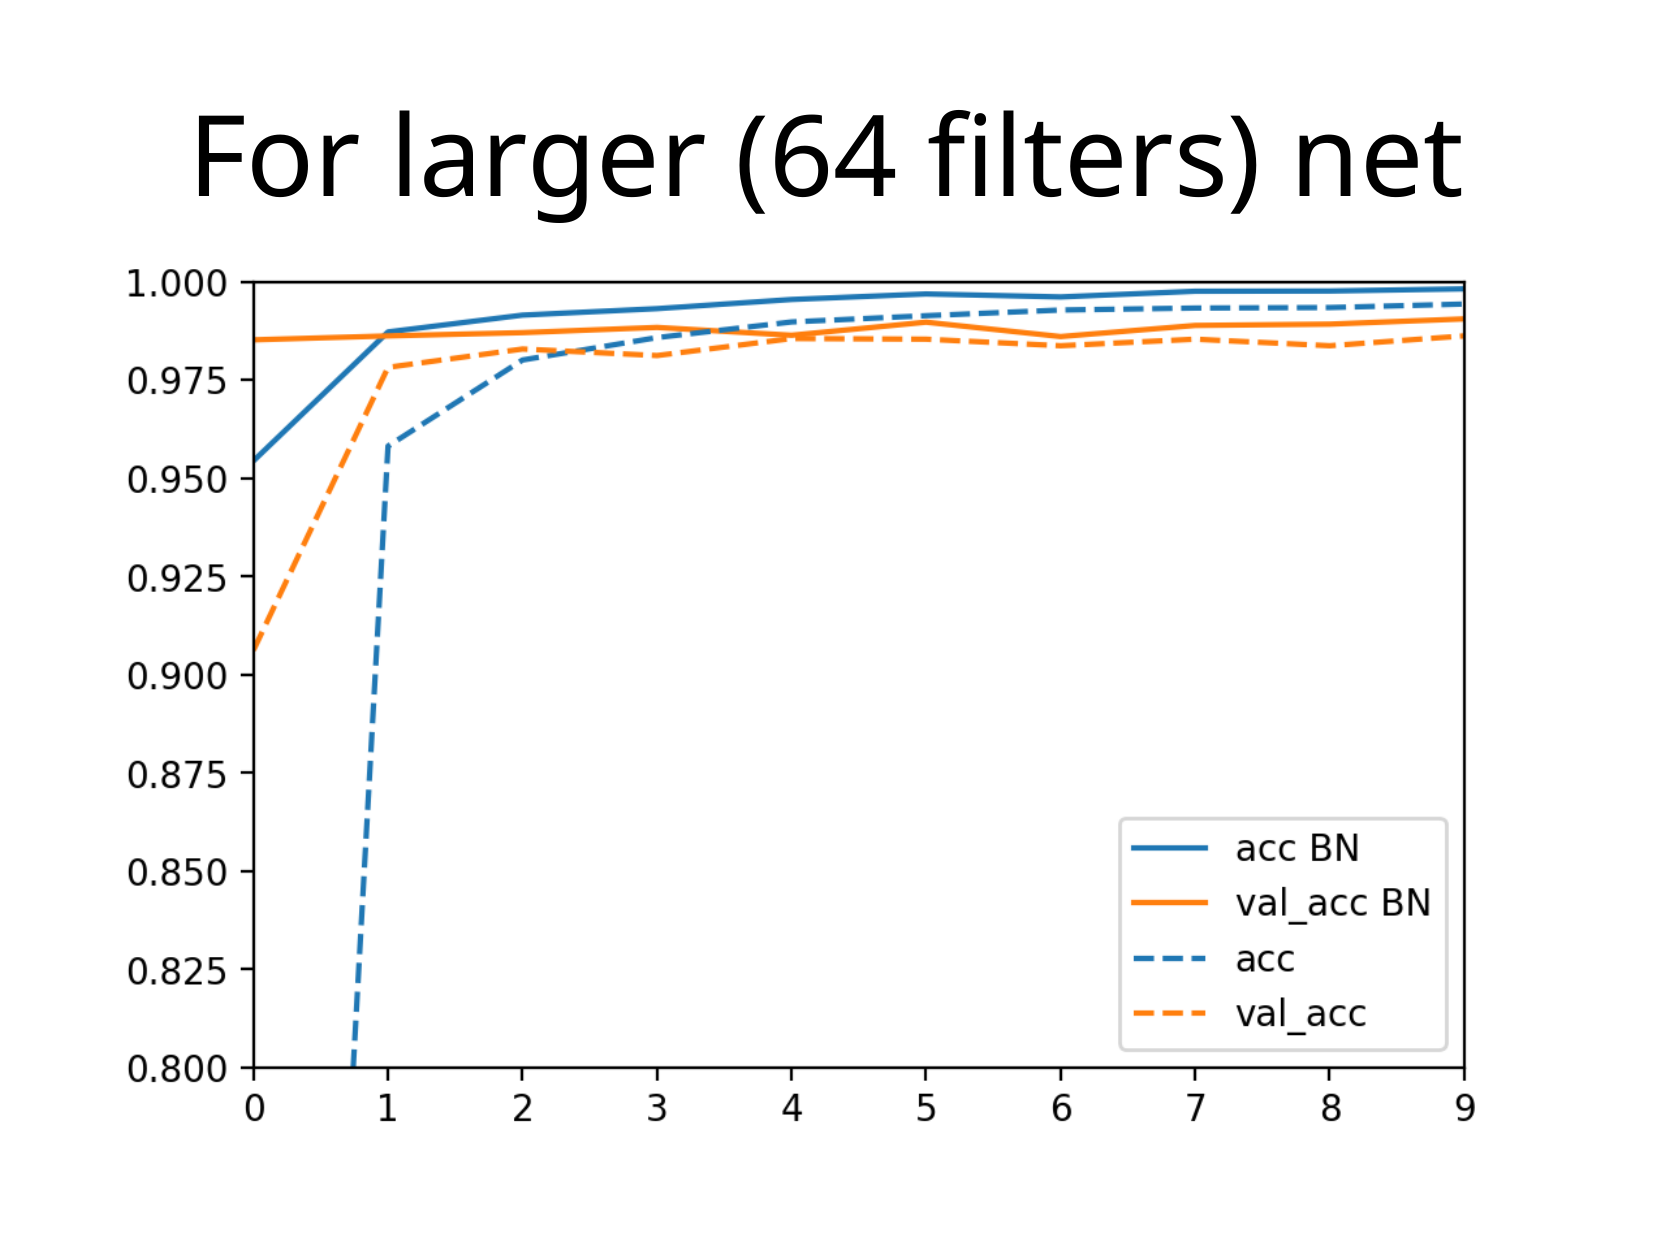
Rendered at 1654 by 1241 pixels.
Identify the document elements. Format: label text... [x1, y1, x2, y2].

picture [99, 242, 1501, 1156]
title For larger (64 filters) net [82, 49, 1571, 257]
